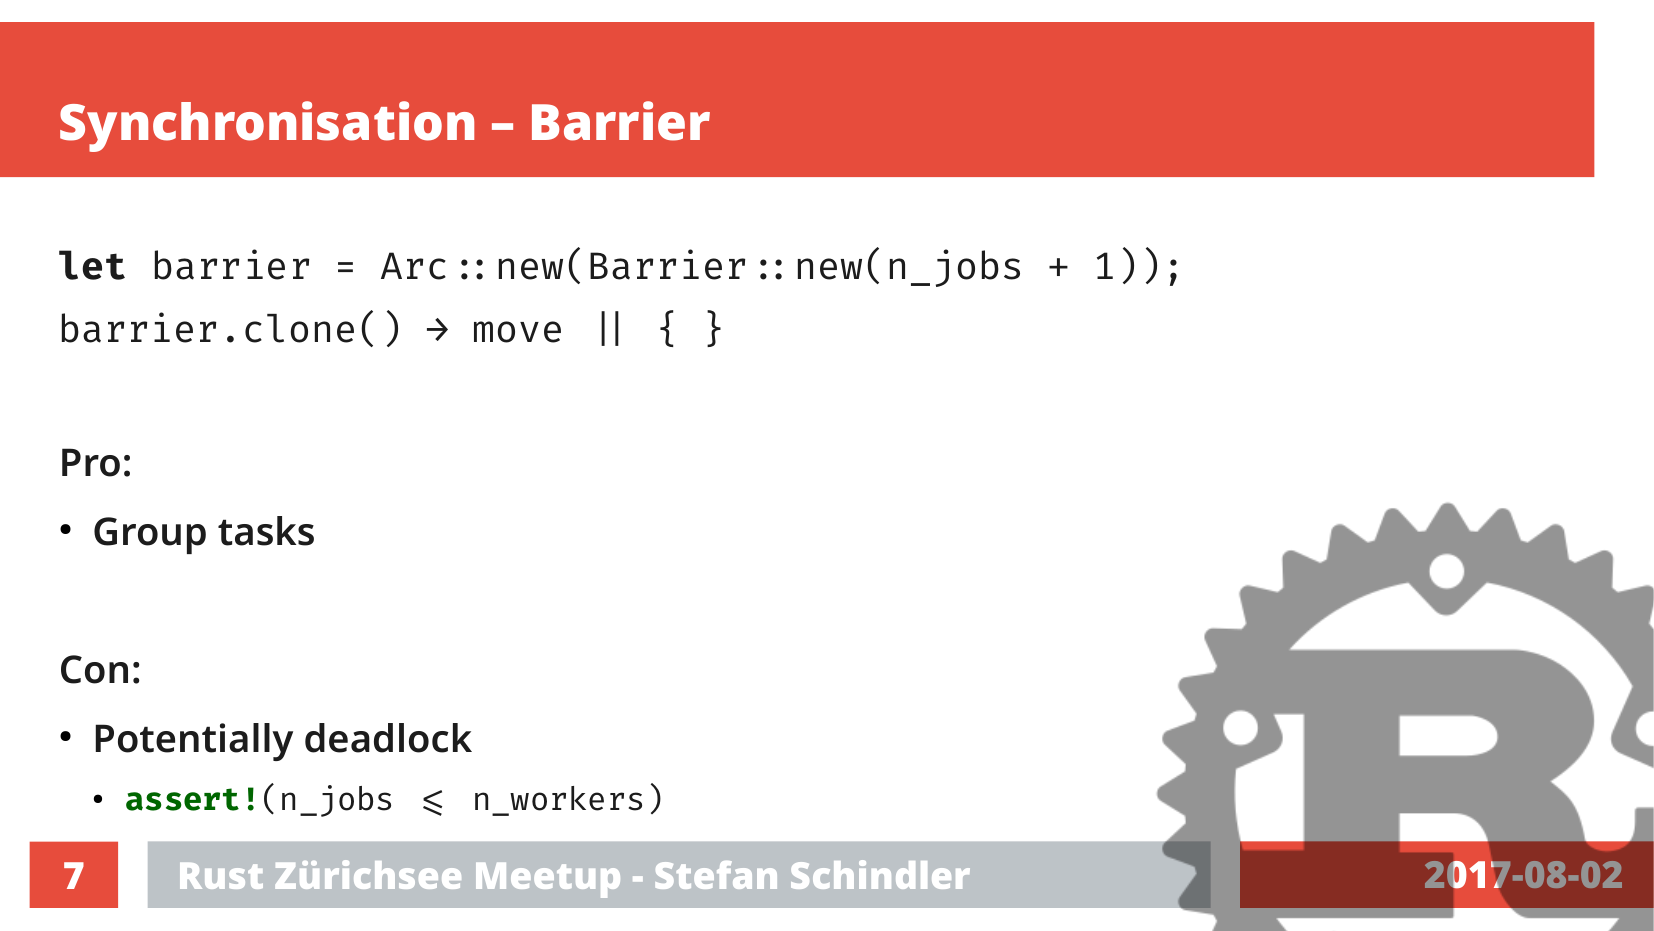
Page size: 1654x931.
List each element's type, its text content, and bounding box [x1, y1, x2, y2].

picture [1053, 399, 1654, 931]
list let barrier = Arc::new(Barrier::new(n_jobs + 1)); barrier.clone() → move || { } Pro: Group tasks Con: Potentially deadlock assert!(n_jobs <= n_workers) [59, 243, 1565, 820]
title Synchronisation – Barrier [59, 44, 1595, 156]
